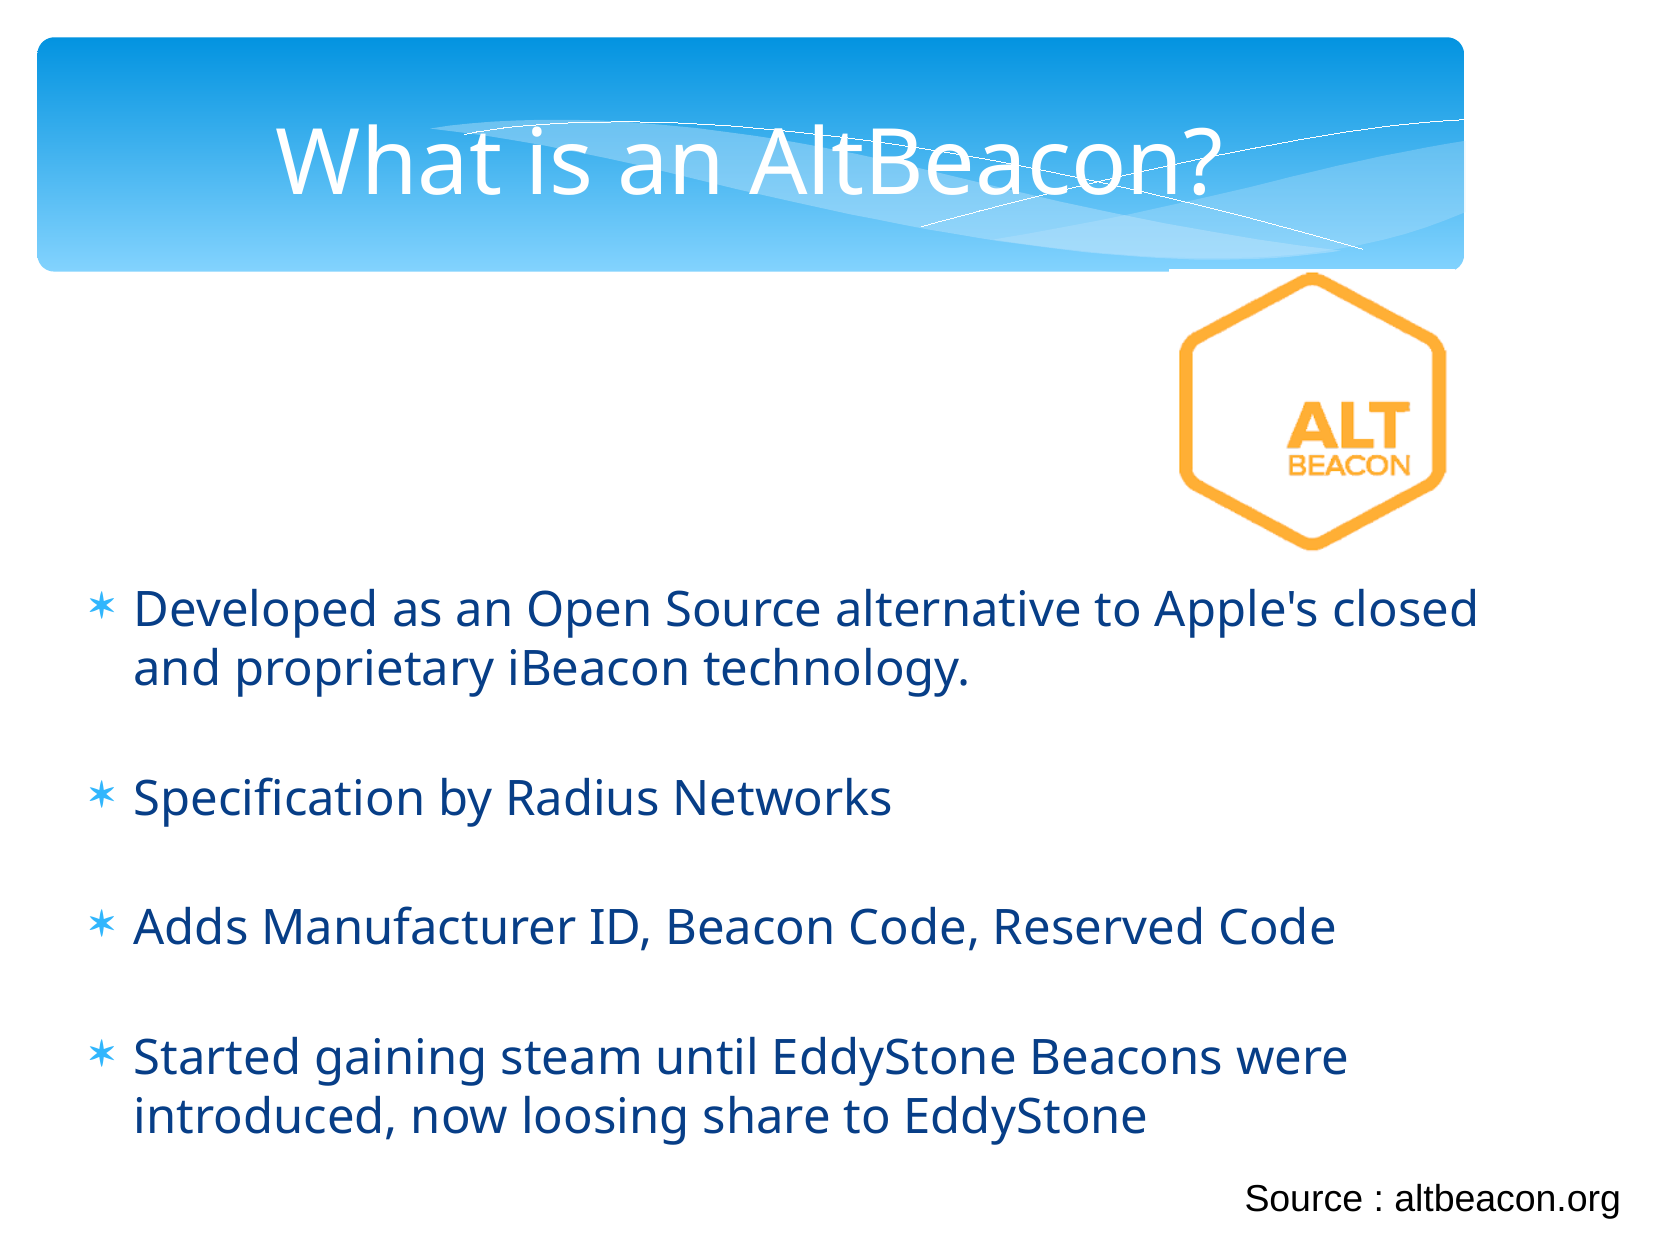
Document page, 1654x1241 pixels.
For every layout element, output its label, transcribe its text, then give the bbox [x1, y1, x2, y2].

text_box Source : altbeacon.org [1229, 1169, 1650, 1241]
picture [1169, 269, 1455, 555]
title What is an AltBeacon? [74, 55, 1425, 261]
list Developed as an Open Source alternative to Apple's closed and proprietary iBeacon technology. Specification by Radius Networks Adds Manufacturer ID, Beacon Code, Reserved Code Started gaining steam until EddyStone Beacons were introduced, now loosing share to EddyStone [74, 569, 1590, 1156]
